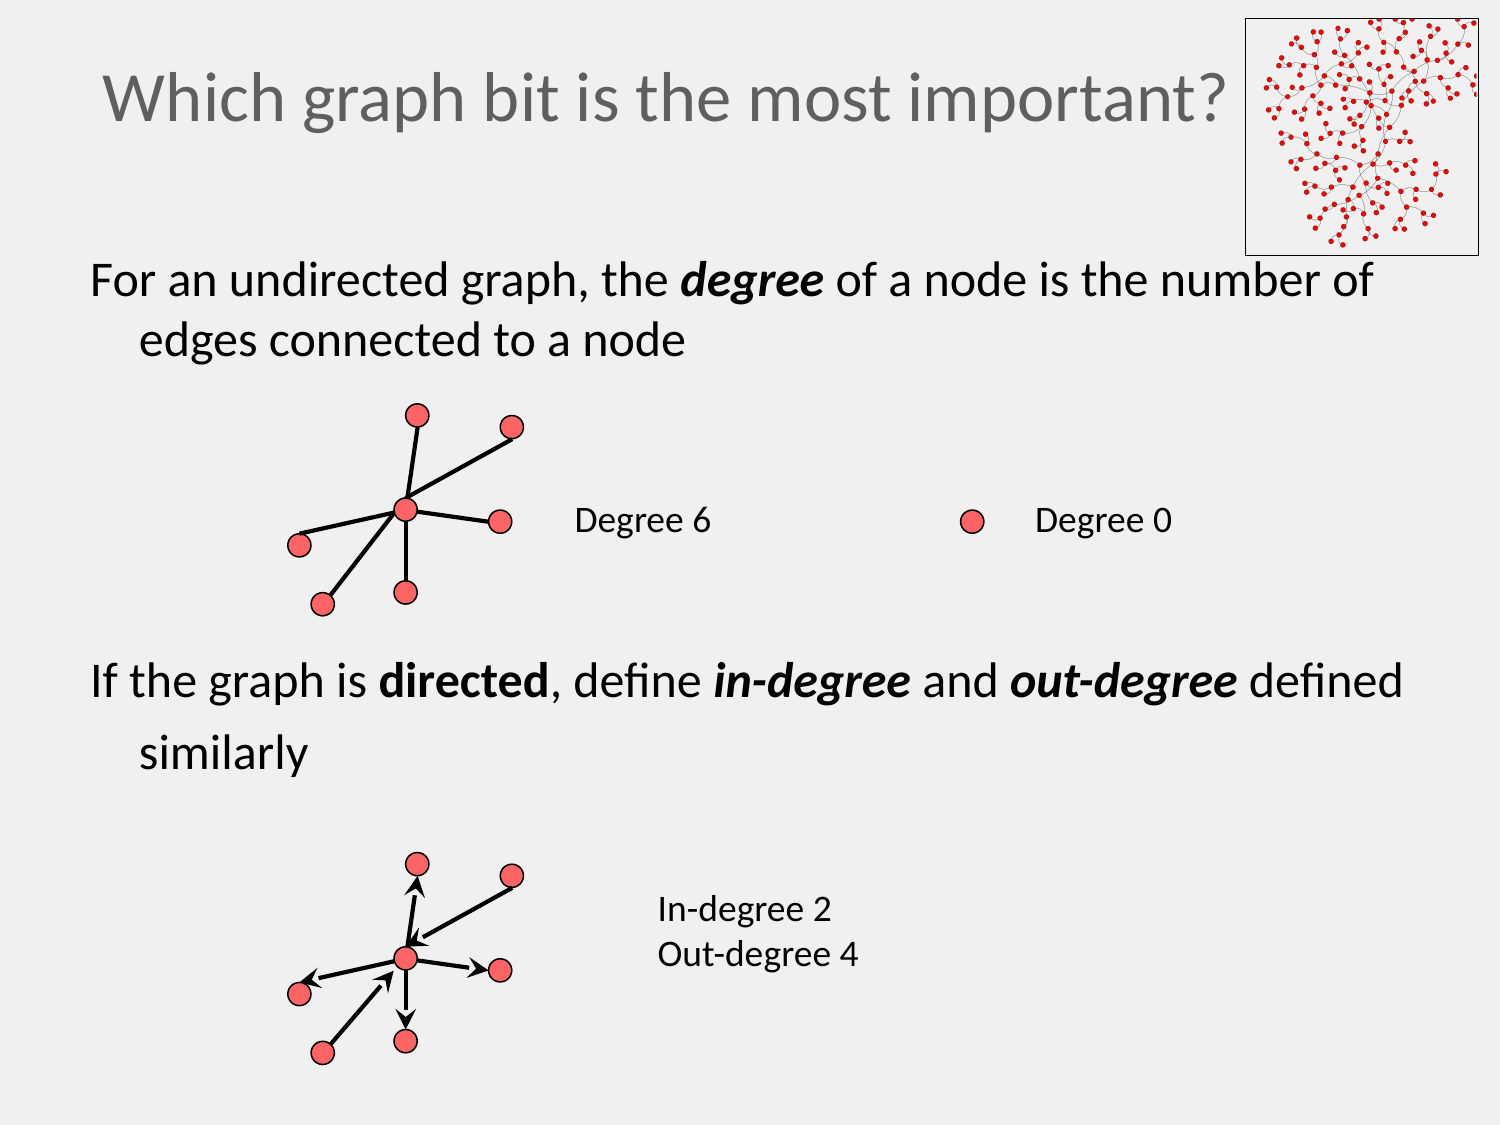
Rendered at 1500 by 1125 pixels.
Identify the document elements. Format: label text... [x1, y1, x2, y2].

text_box [405, 852, 429, 876]
text_box [311, 1041, 335, 1065]
text_box [500, 864, 524, 888]
text_box [394, 581, 418, 605]
text_box [394, 498, 418, 522]
text_box [394, 946, 418, 970]
text_box For an undirected graph, the degree of a node is the number of edges connected to a node [74, 238, 1421, 404]
text_box [960, 510, 984, 534]
text_box [488, 510, 512, 534]
text_box If the graph is directed, define in-degree and out-degree defined similarly [74, 627, 1421, 841]
text_box [287, 982, 311, 1006]
text_box [394, 1029, 418, 1053]
text_box Which graph bit is the most important? [44, 0, 1290, 187]
text_box [500, 415, 524, 439]
picture [1246, 19, 1478, 255]
text_box [488, 958, 512, 982]
text_box Degree 6 [559, 487, 727, 549]
text_box [287, 533, 311, 557]
text_box [405, 403, 429, 427]
text_box In-degree 2 Out-degree 4 [642, 876, 874, 982]
text_box Degree 0 [1020, 487, 1187, 549]
text_box [311, 592, 335, 616]
